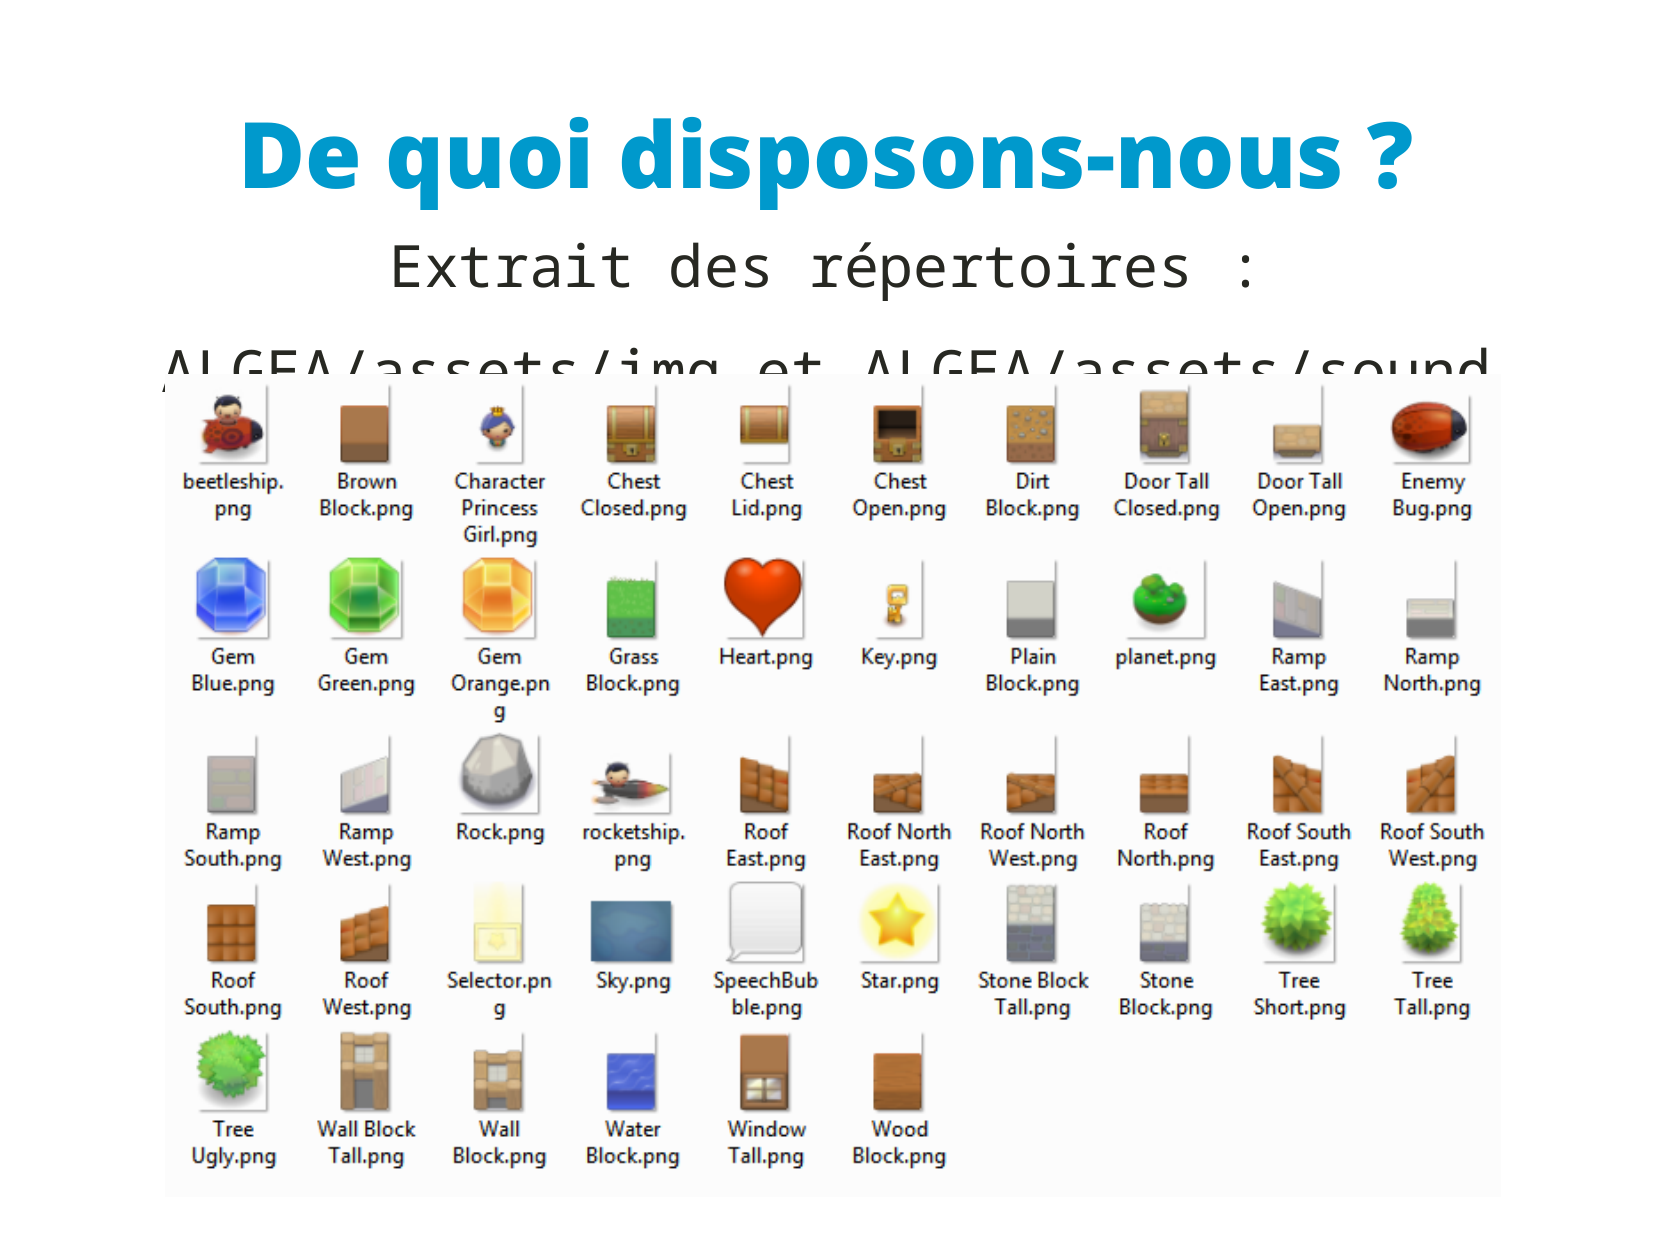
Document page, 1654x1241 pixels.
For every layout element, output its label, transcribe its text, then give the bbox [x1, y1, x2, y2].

picture [165, 374, 1501, 1198]
list Extrait des répertoires : ALGEA/assets/img et ALGEA/assets/sound [82, 225, 1571, 1010]
title De quoi disposons-nous ? [82, 49, 1571, 225]
